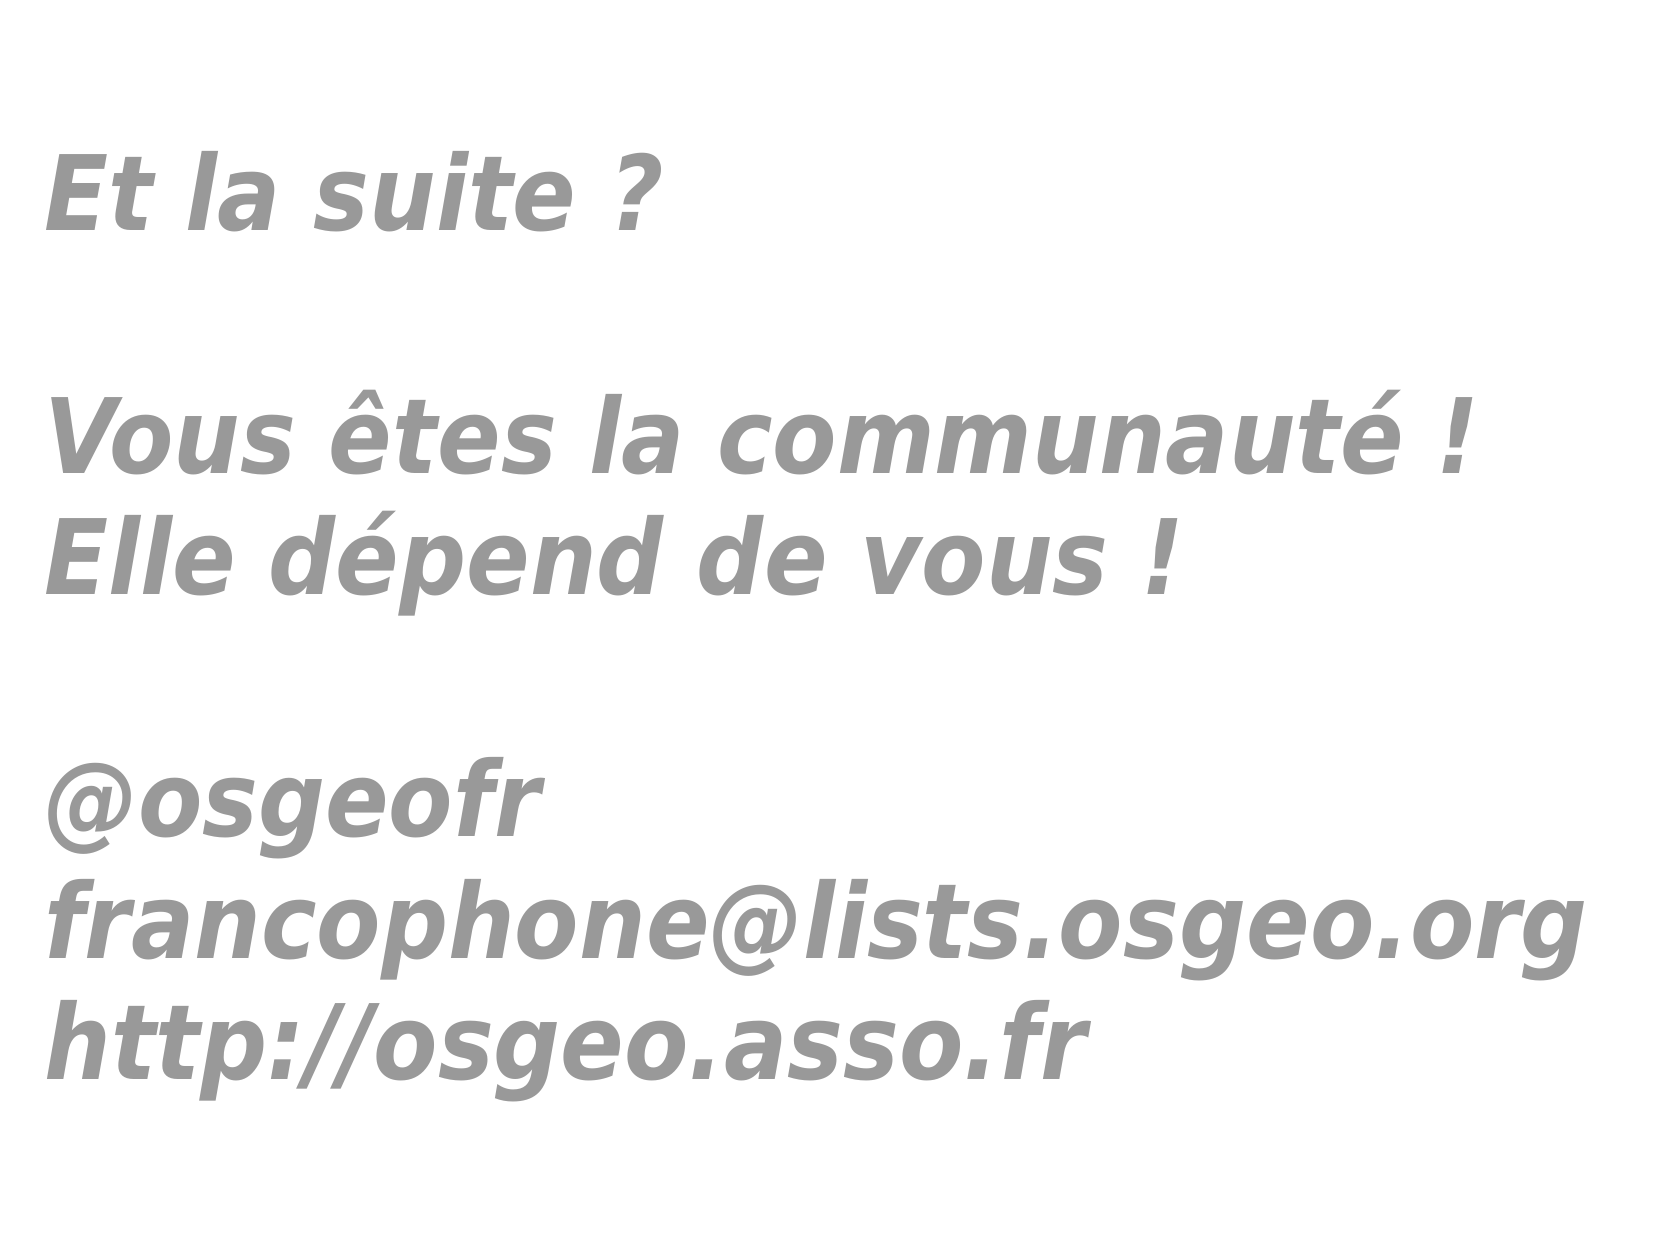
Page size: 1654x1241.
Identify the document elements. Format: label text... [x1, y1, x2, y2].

text_box Et la suite ? Vous êtes la communauté ! Elle dépend de vous ! @osgeofr francophone@lists.osgeo.org http://osgeo.asso.fr [29, 5, 1605, 1112]
